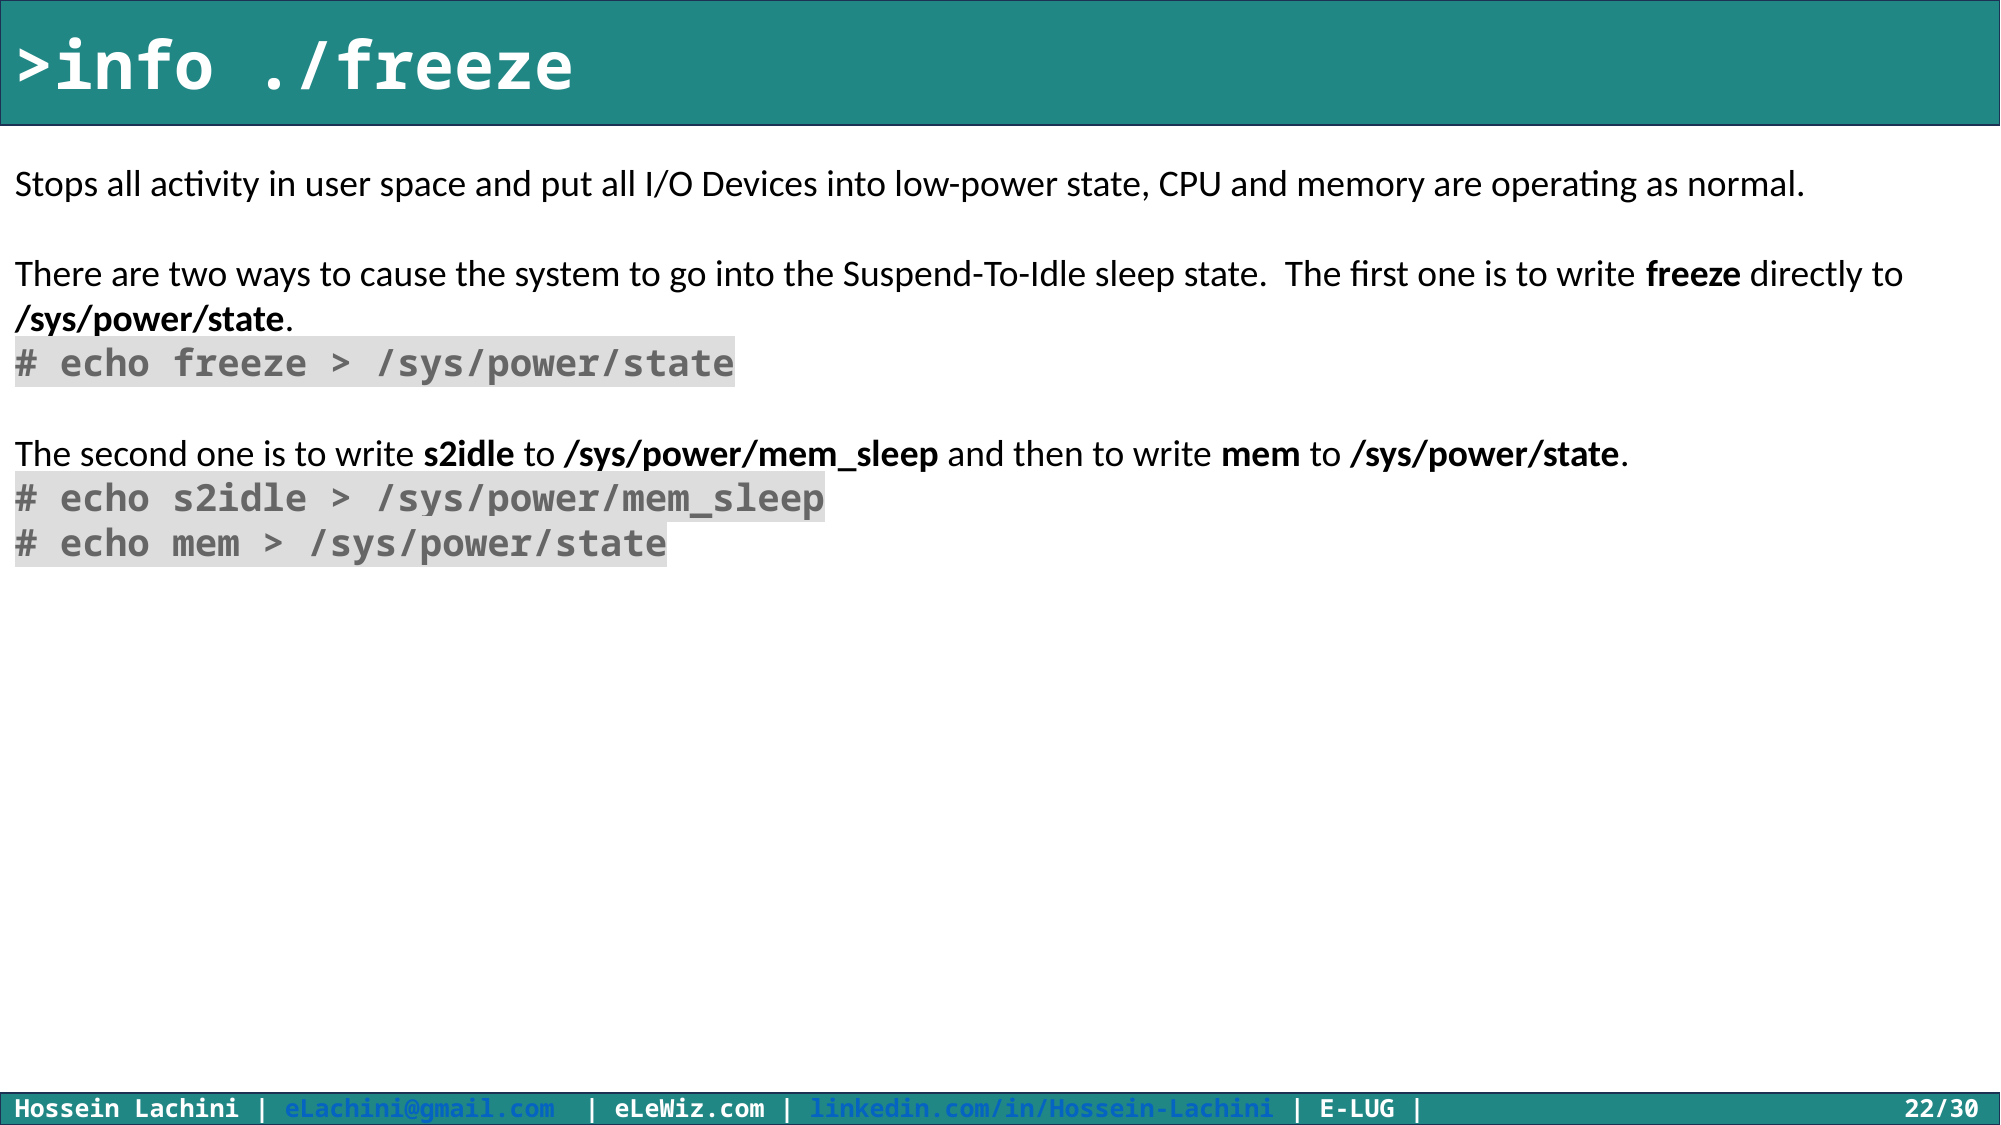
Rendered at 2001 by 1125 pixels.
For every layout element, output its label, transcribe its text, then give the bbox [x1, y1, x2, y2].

text_box Stops all activity in user space and put all I/O Devices into low-power state, CPU and memory are operating as normal. There are two ways to cause the system to go into the Suspend-To-Idle sleep state. The first one is to write freeze directly to /sys/power/state. # echo freeze > /sys/power/state The second one is to write s2idle to /sys/power/mem_sleep and then to write mem to /sys/power/state. # echo s2idle > /sys/power/mem_sleep # echo mem > /sys/power/state [0, 151, 2000, 572]
text_box Hossein Lachini | eLachini@gmail.com | eLeWiz.com | linkedin.com/in/Hossein-Lachini | E-LUG | 22/30 [0, 1093, 2000, 1125]
text_box >info ./freeze [0, 0, 2000, 125]
